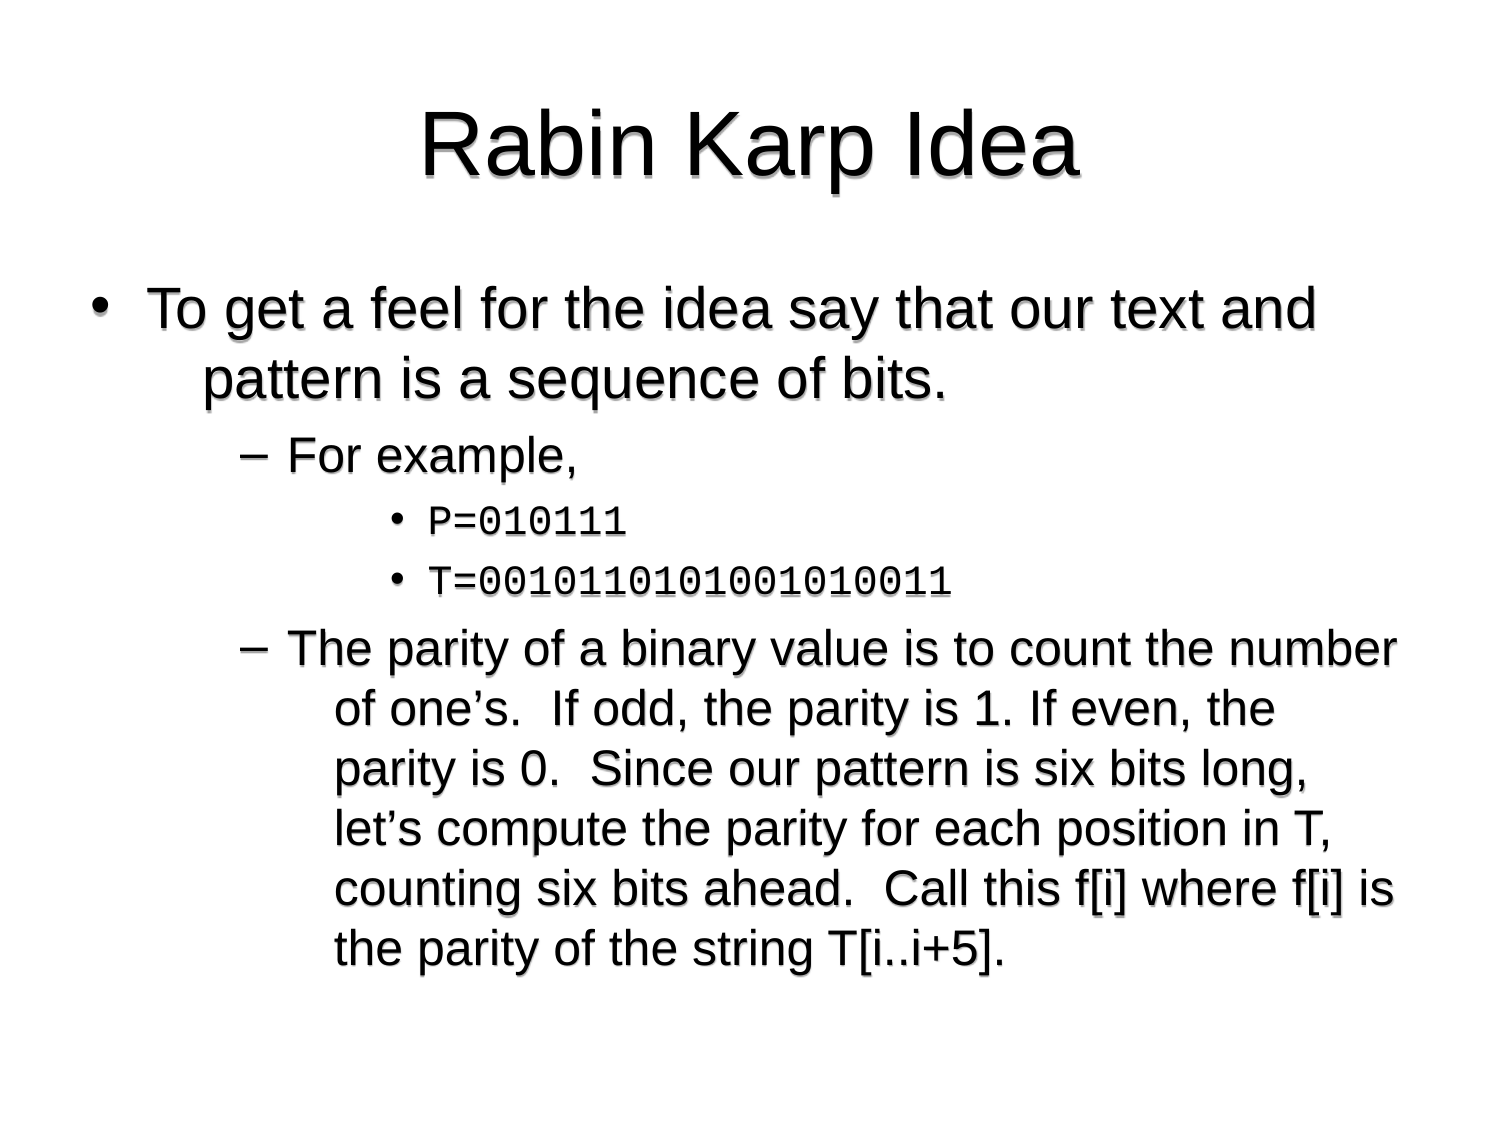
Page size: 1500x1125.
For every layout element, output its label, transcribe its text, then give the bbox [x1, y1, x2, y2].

title Rabin Karp Idea [75, 45, 1426, 233]
list To get a feel for the idea say that our text and pattern is a sequence of bits. For example, P=010111 T=0010110101001010011 The parity of a binary value is to count the number of one’s. If odd, the parity is 1. If even, the parity is 0. Since our pattern is six bits long, let’s compute the parity for each position in T, counting six bits ahead. Call this f[i] where f[i] is the parity of the string T[i..i+5]. [75, 262, 1426, 1005]
